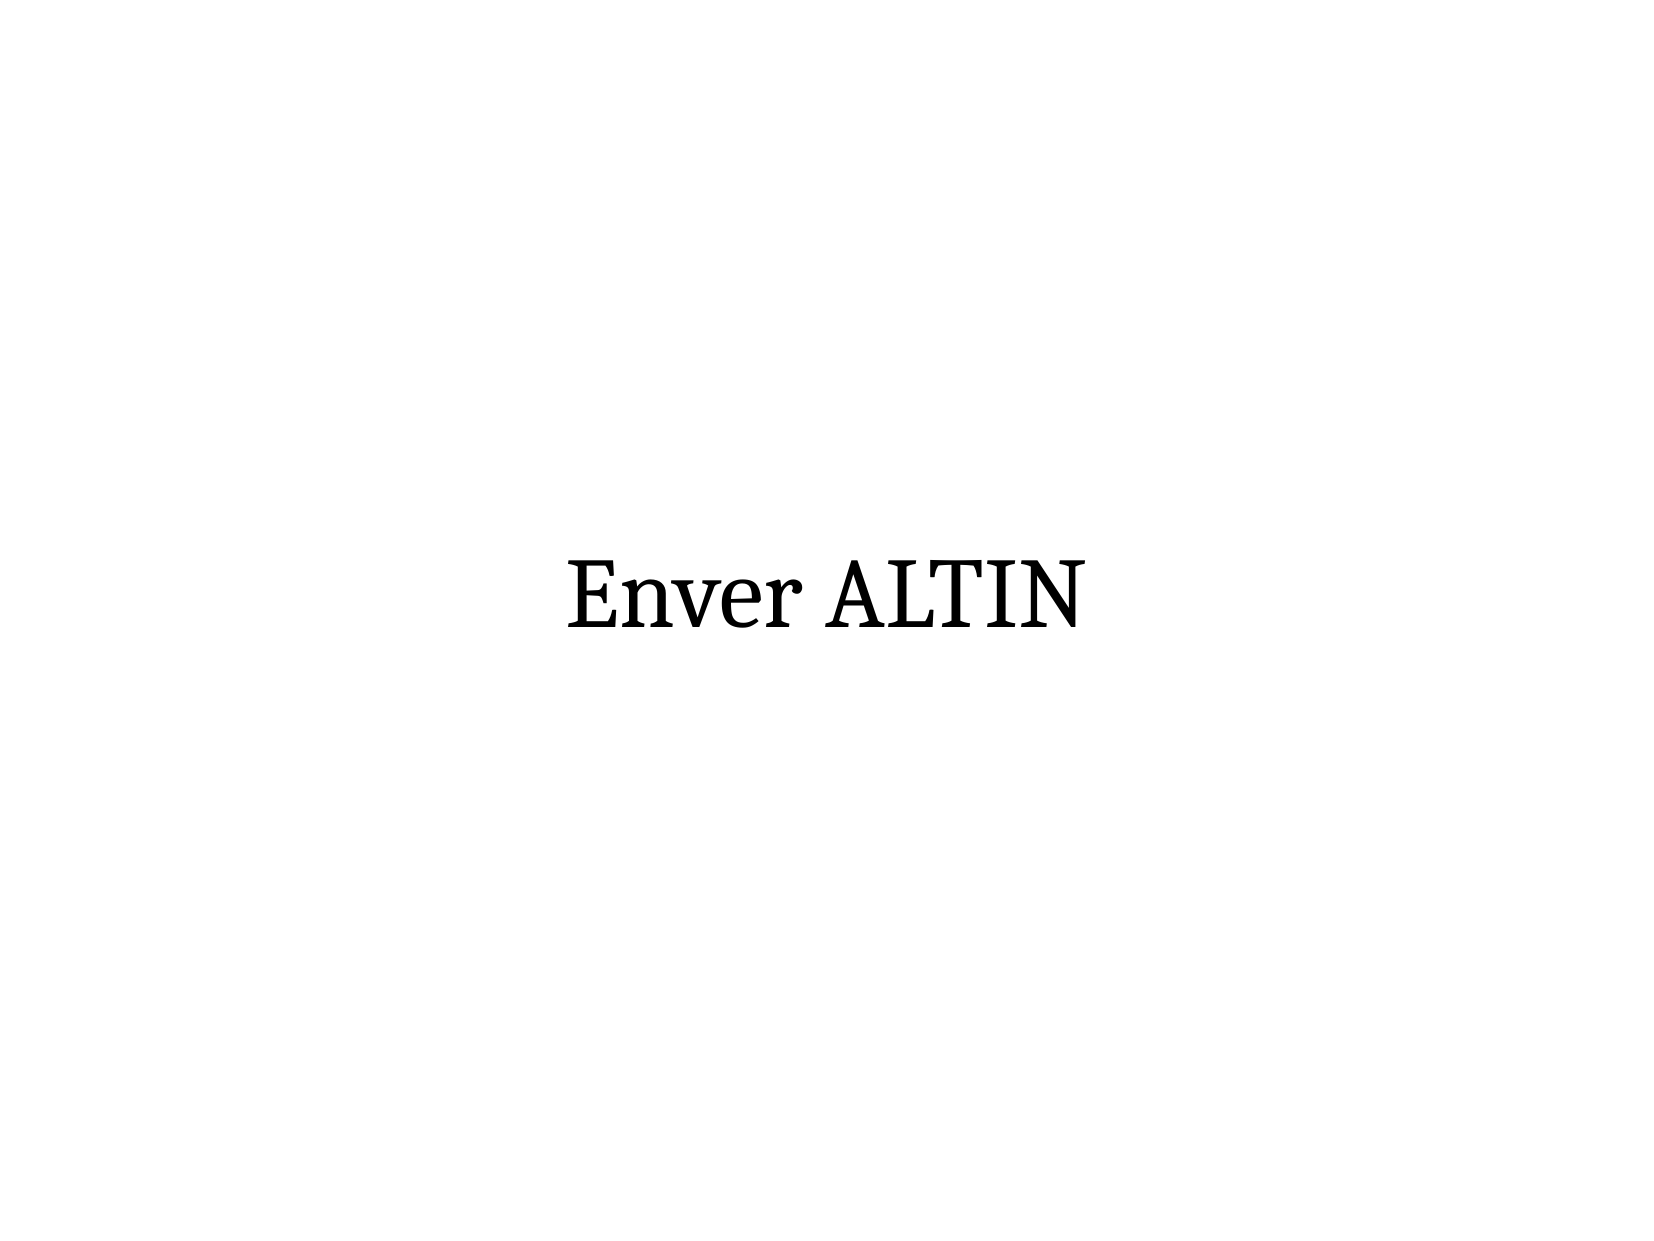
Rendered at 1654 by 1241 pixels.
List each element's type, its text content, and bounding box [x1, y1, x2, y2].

title Enver ALTIN [82, 273, 1571, 916]
